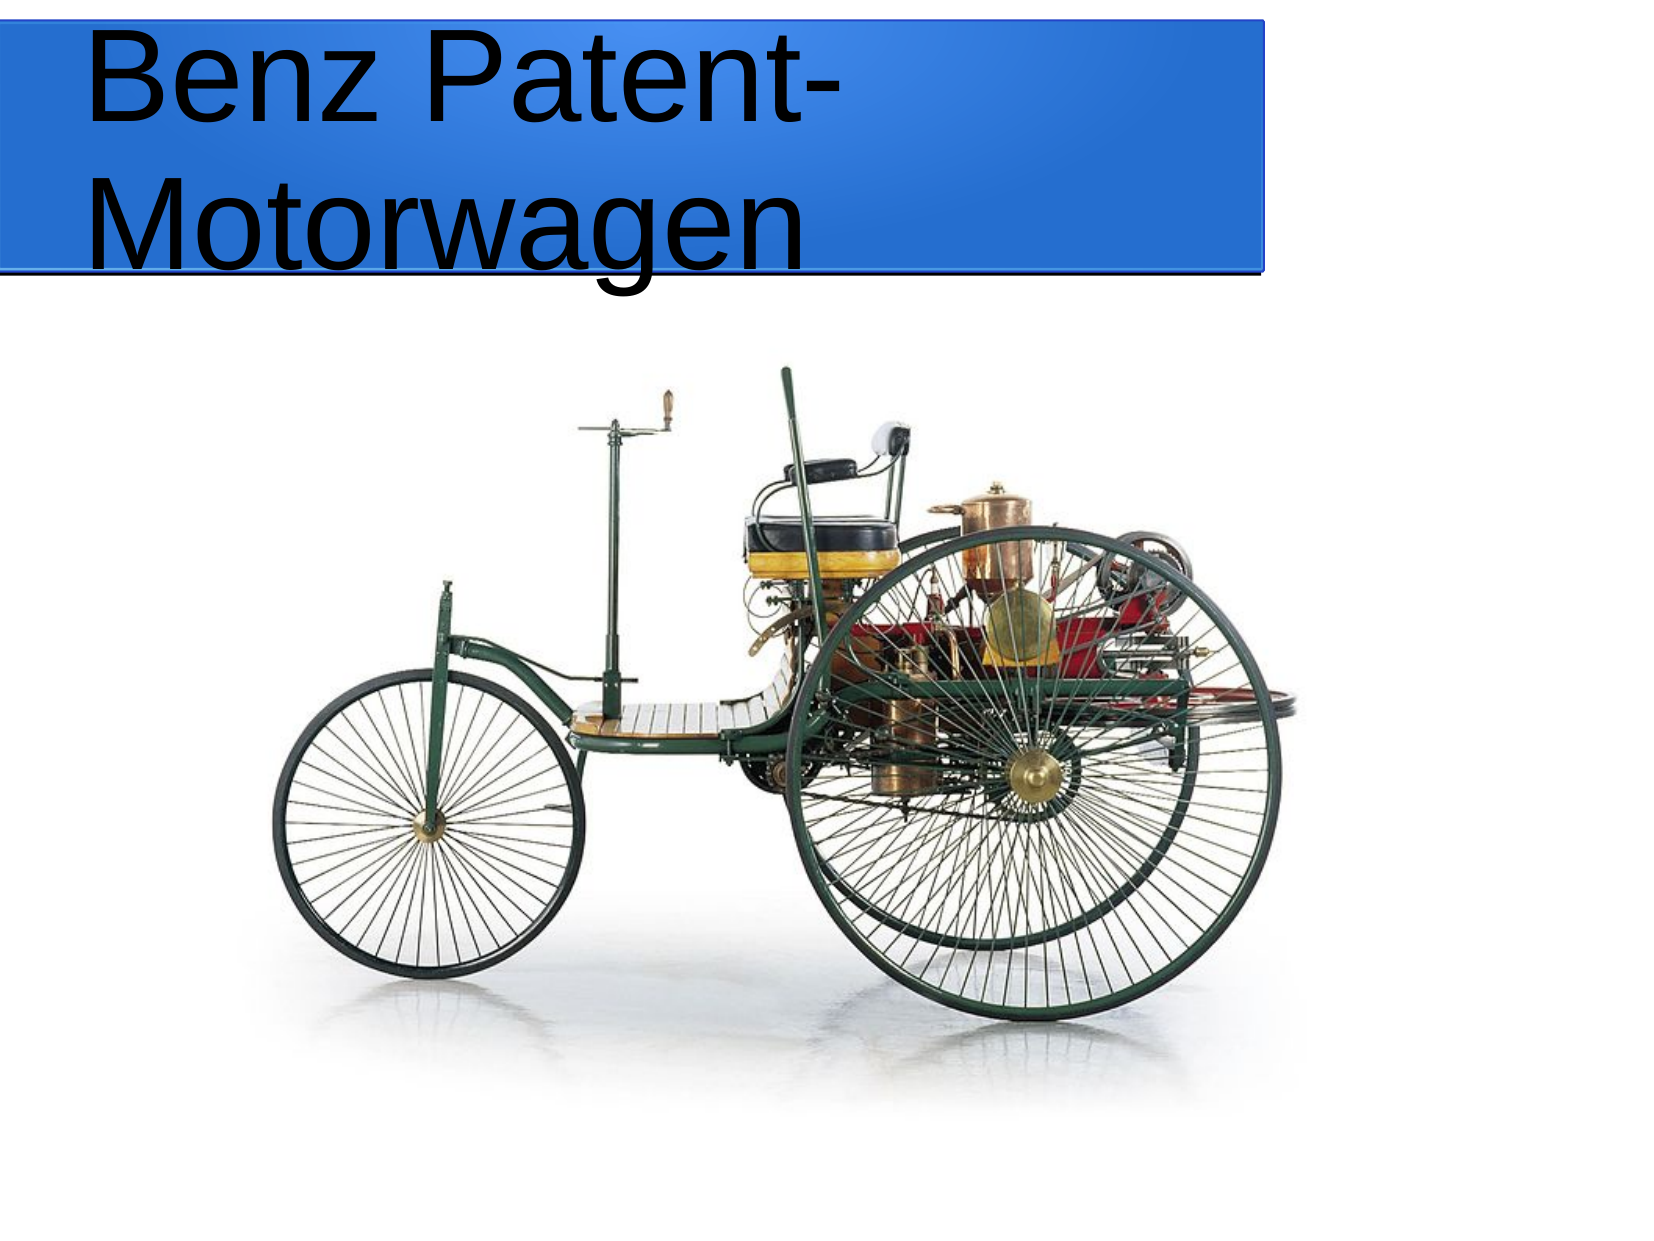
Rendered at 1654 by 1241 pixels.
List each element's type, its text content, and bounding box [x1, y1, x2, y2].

title Benz Patent-Motorwagen [82, 2, 1235, 298]
picture [143, 299, 1394, 1142]
